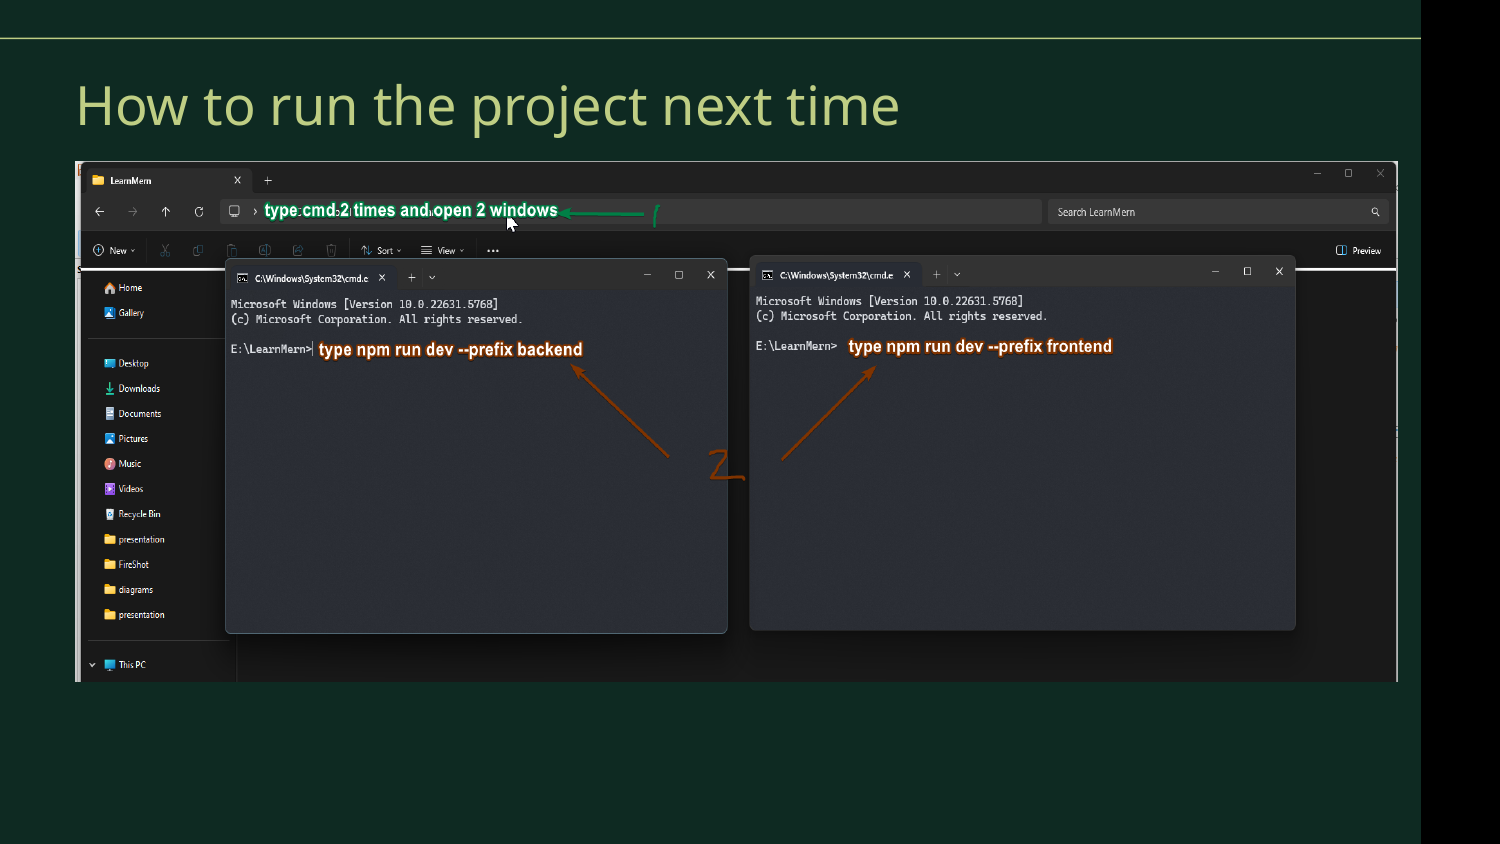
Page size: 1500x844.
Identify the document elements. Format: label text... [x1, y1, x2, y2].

title How to run the project next time [75, 33, 1425, 175]
picture [75, 175, 1398, 682]
